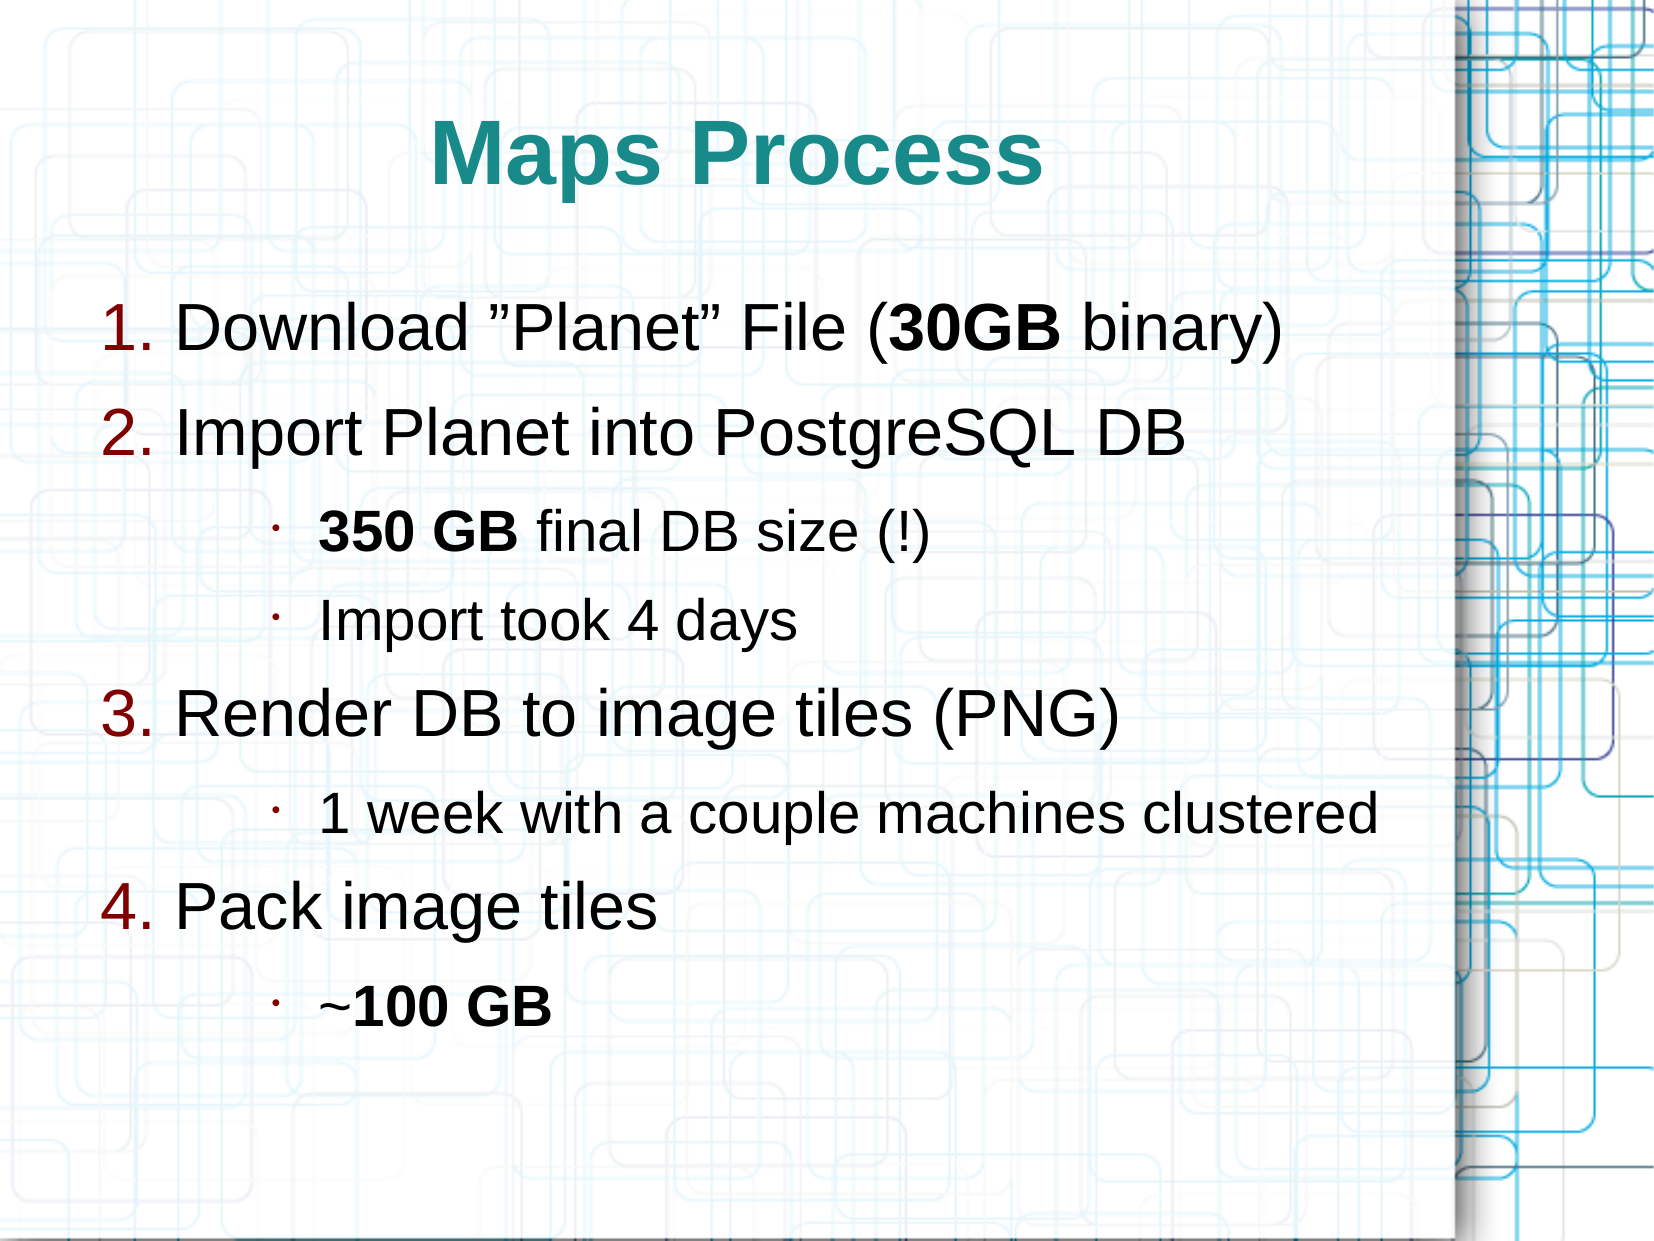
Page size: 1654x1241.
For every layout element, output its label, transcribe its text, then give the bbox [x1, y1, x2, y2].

title Maps Process [59, 49, 1418, 257]
picture [0, 0, 1654, 1241]
list Download ”Planet” File (30GB binary) Import Planet into PostgreSQL DB 350 GB final DB size (!) Import took 4 days Render DB to image tiles (PNG) 1 week with a couple machines clustered Pack image tiles ~100 GB [82, 290, 1418, 1039]
